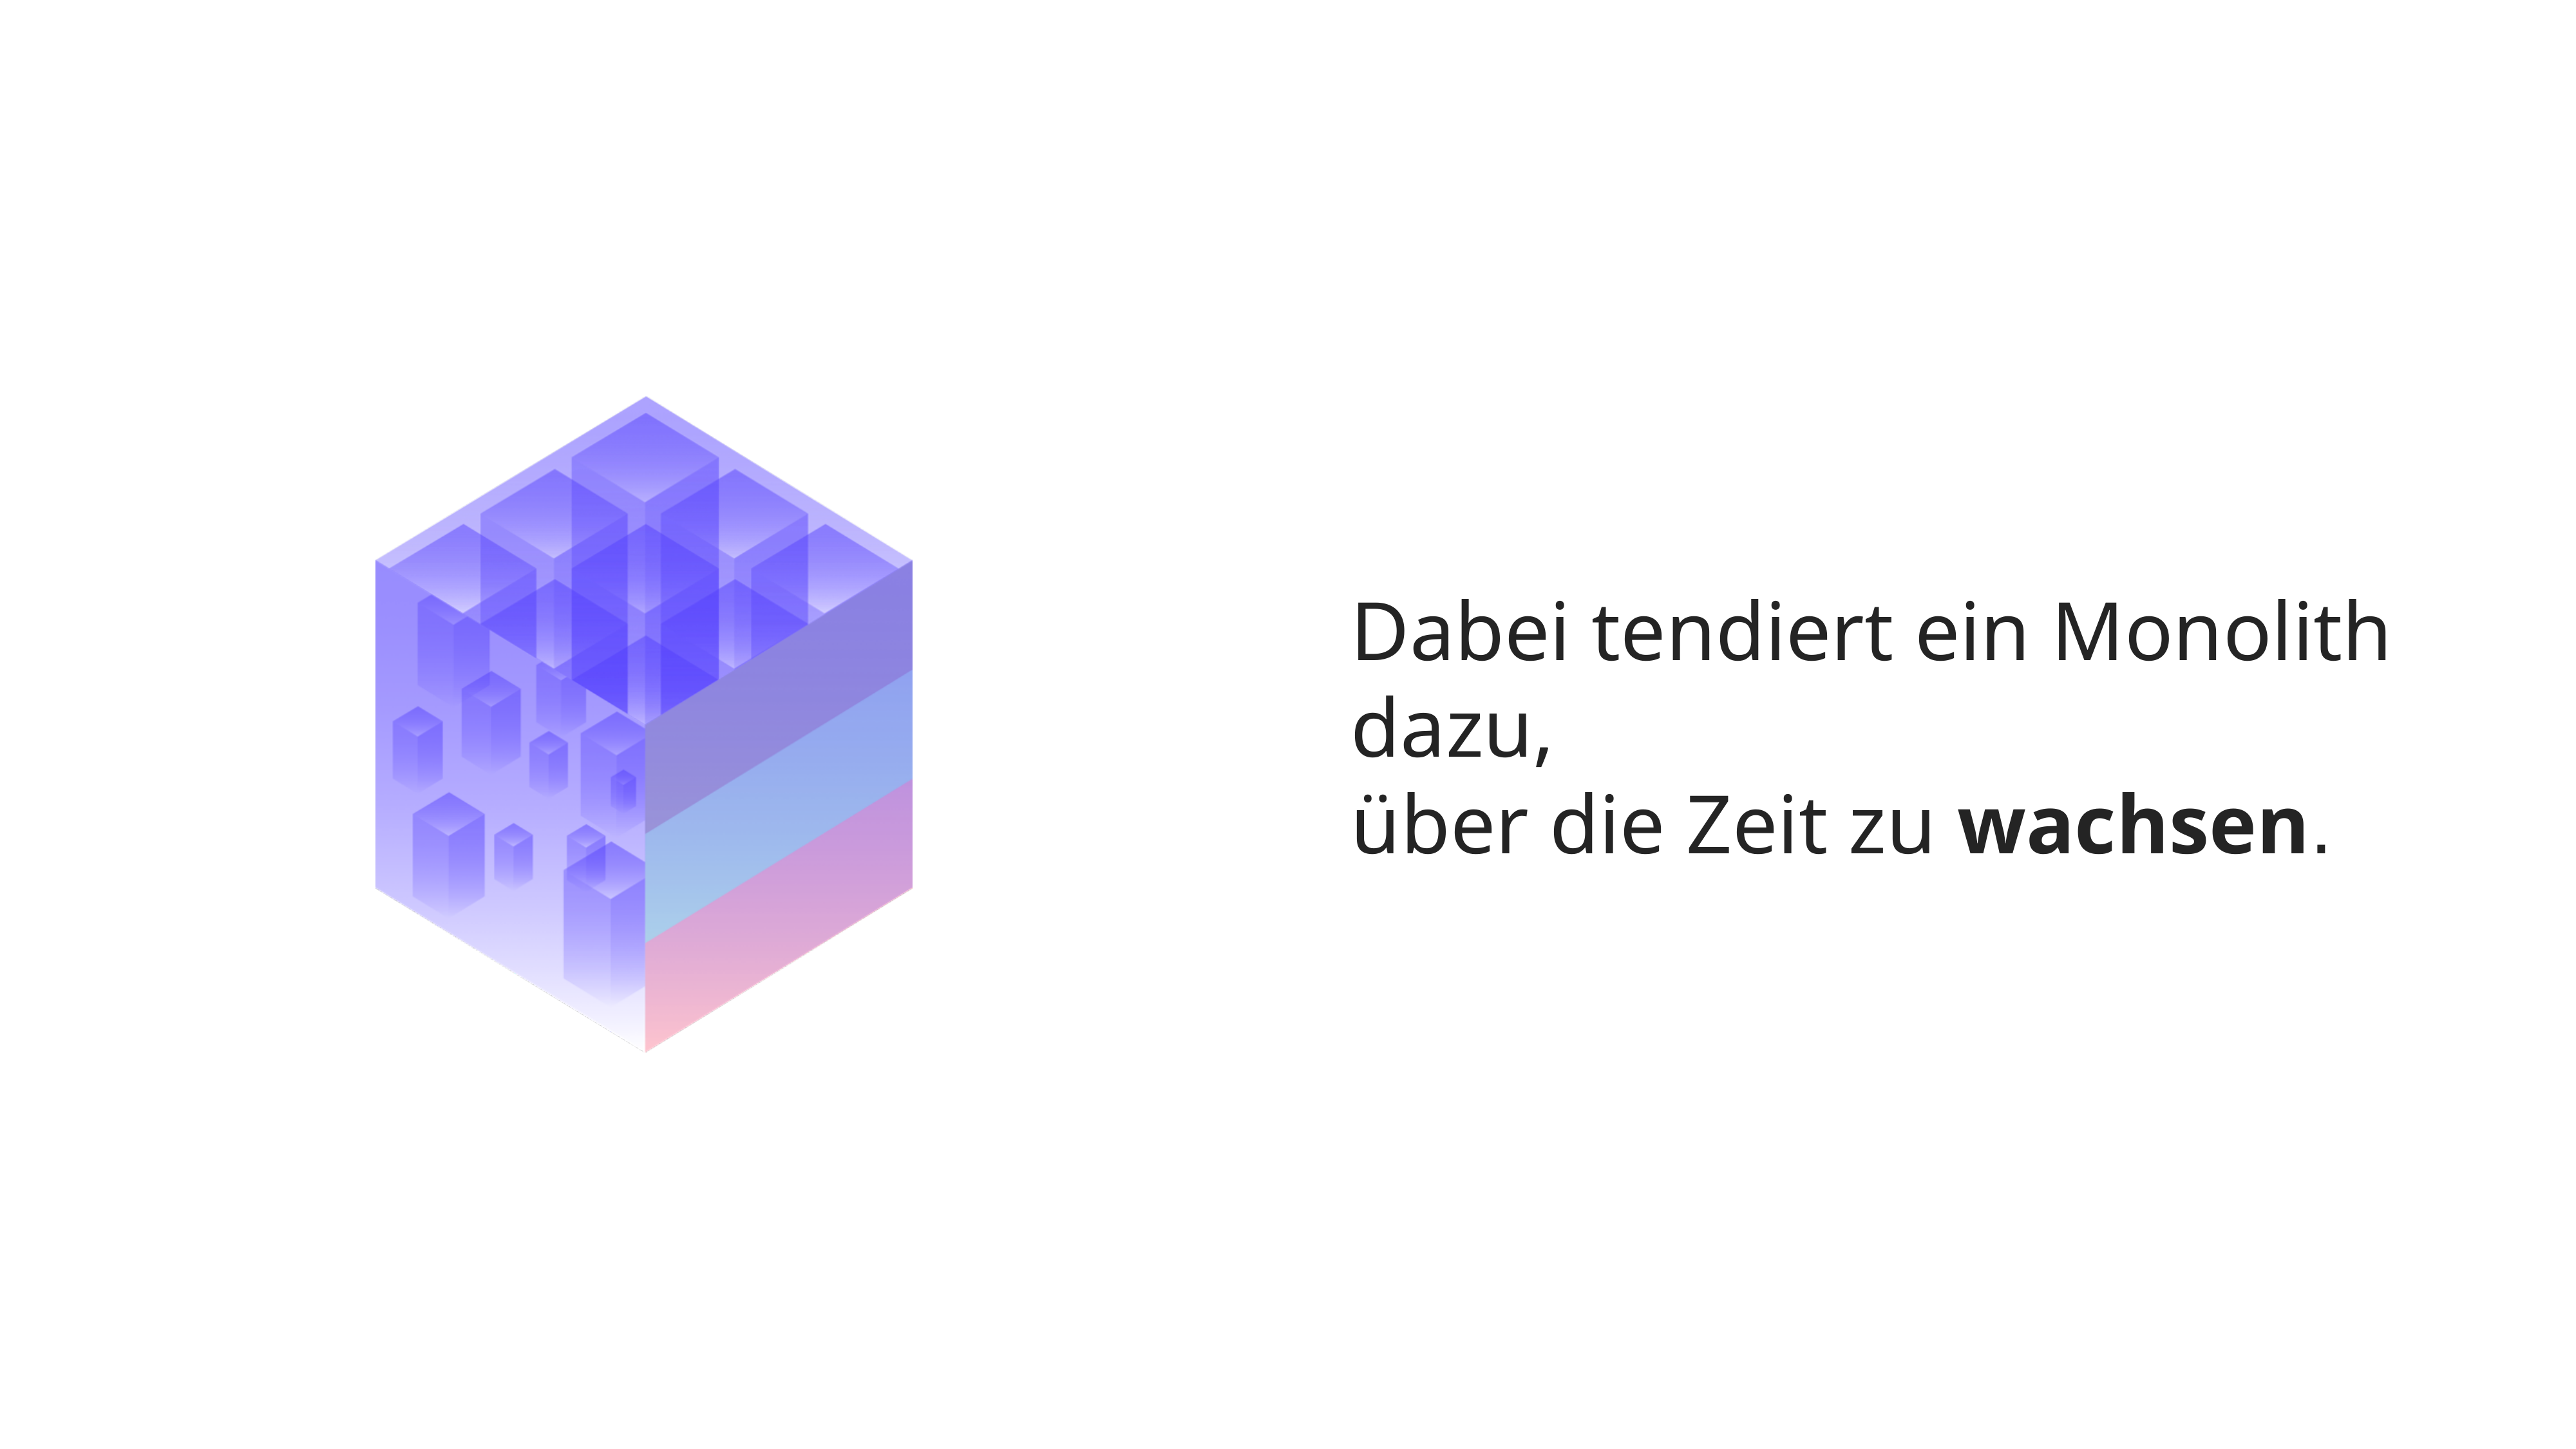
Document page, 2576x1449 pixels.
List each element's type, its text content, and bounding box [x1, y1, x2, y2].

picture [375, 396, 913, 1053]
list Dabei tendiert ein Monolith dazu, über die Zeit zu wachsen. [1350, 127, 2422, 1322]
